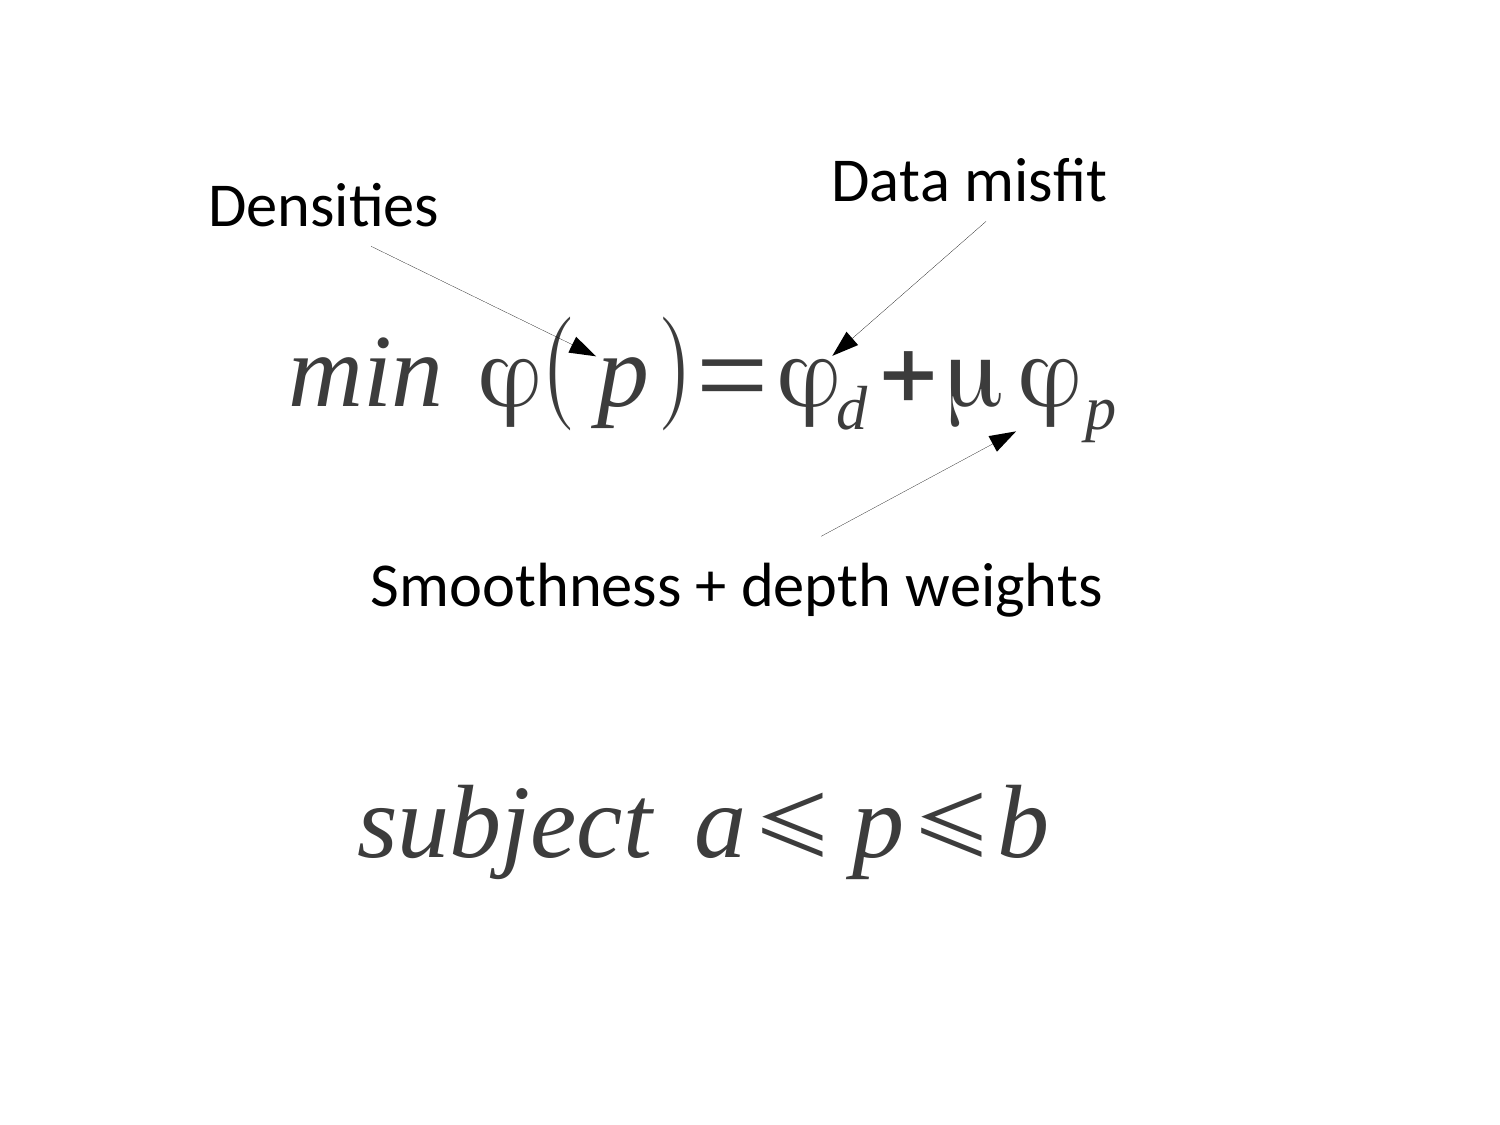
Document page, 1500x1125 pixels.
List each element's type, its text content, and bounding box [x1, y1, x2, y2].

text_box Densities [193, 156, 513, 247]
chart [344, 763, 1058, 880]
text_box Data misfit [816, 131, 1190, 222]
chart [279, 311, 1124, 445]
text_box Smoothness + depth weights [356, 536, 1307, 627]
